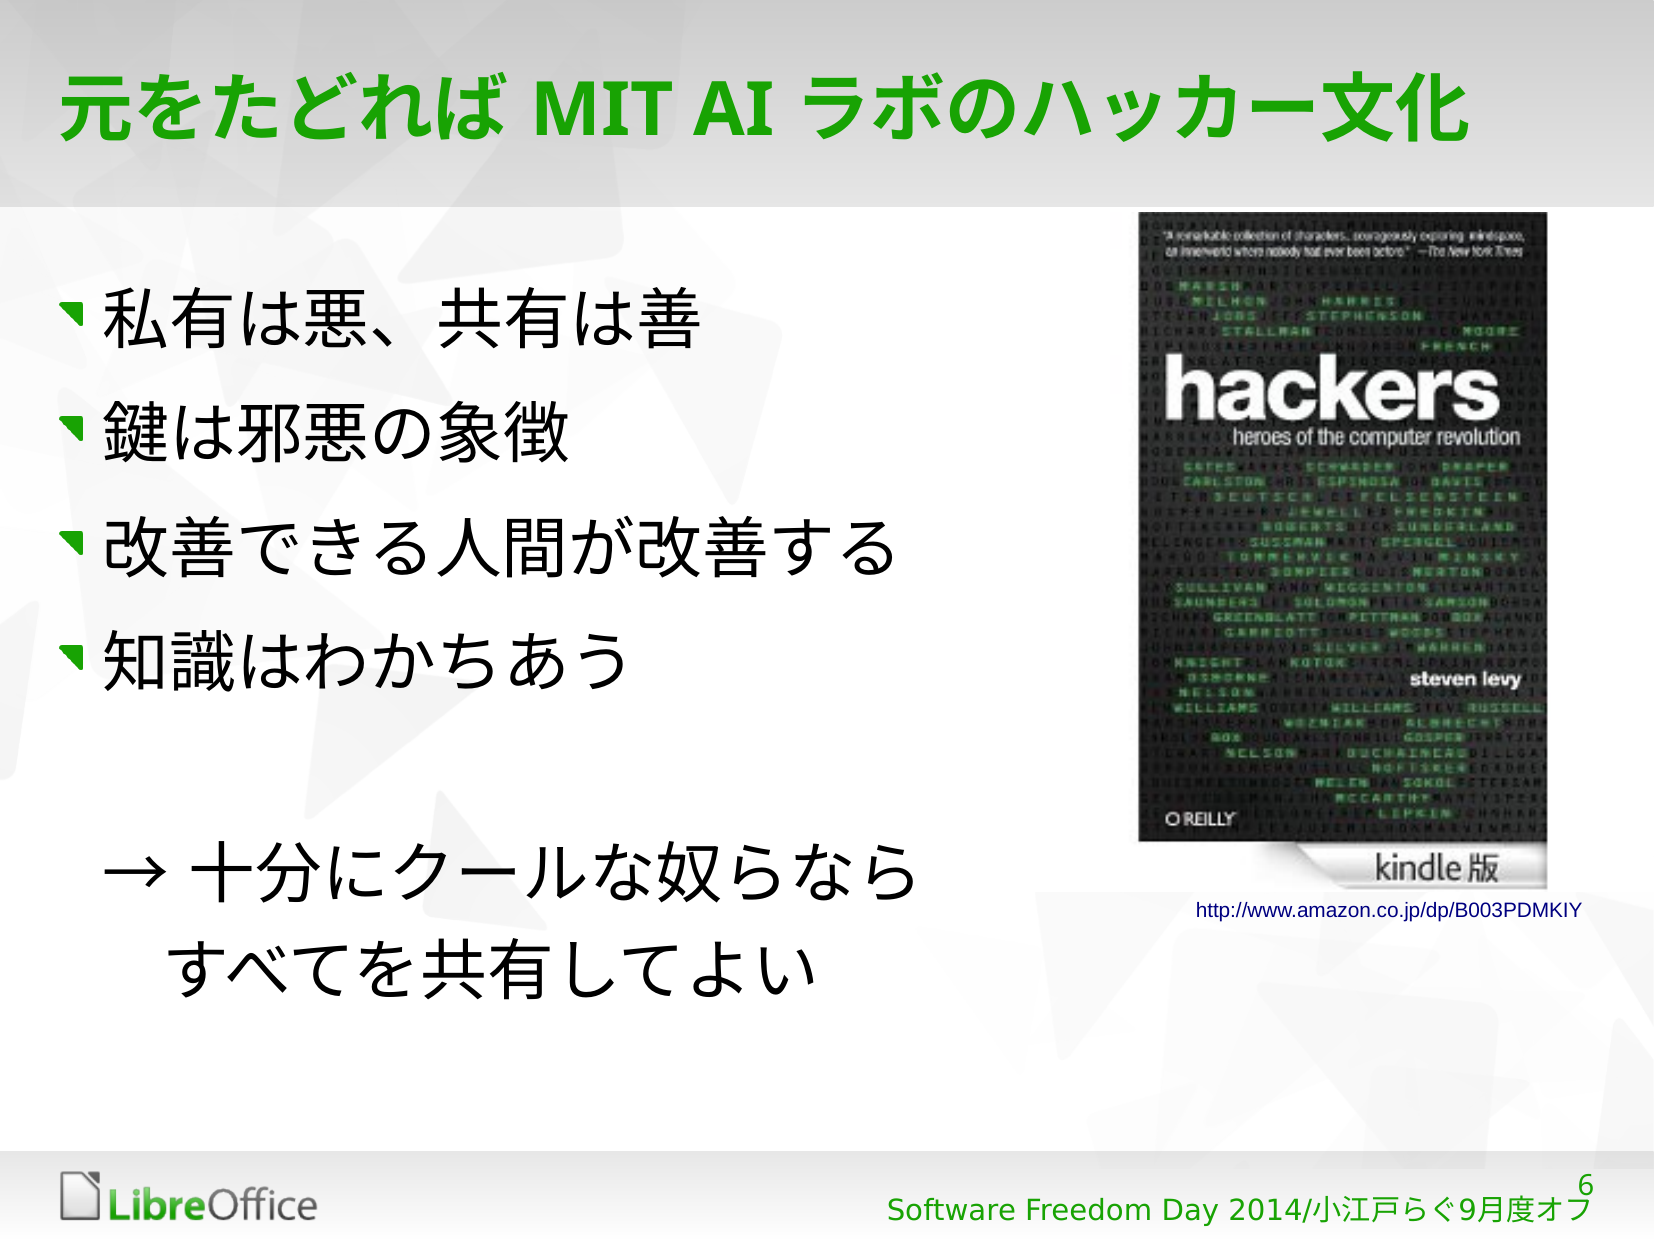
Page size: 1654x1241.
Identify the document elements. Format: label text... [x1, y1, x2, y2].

picture [0, 0, 783, 931]
list 私有は悪、共有は善 鍵は邪悪の象徴 改善できる人間が改善する 知識はわかちあう →十分にクールな奴らなら すべてを共有してよい [59, 265, 1063, 986]
title 元をたどればMIT AIラボのハッカー文化 [59, 29, 1595, 178]
picture [41, 1152, 337, 1240]
picture [915, 212, 1654, 1169]
text_box http://www.amazon.co.jp/dp/B003PDMKIY [1181, 892, 1598, 931]
